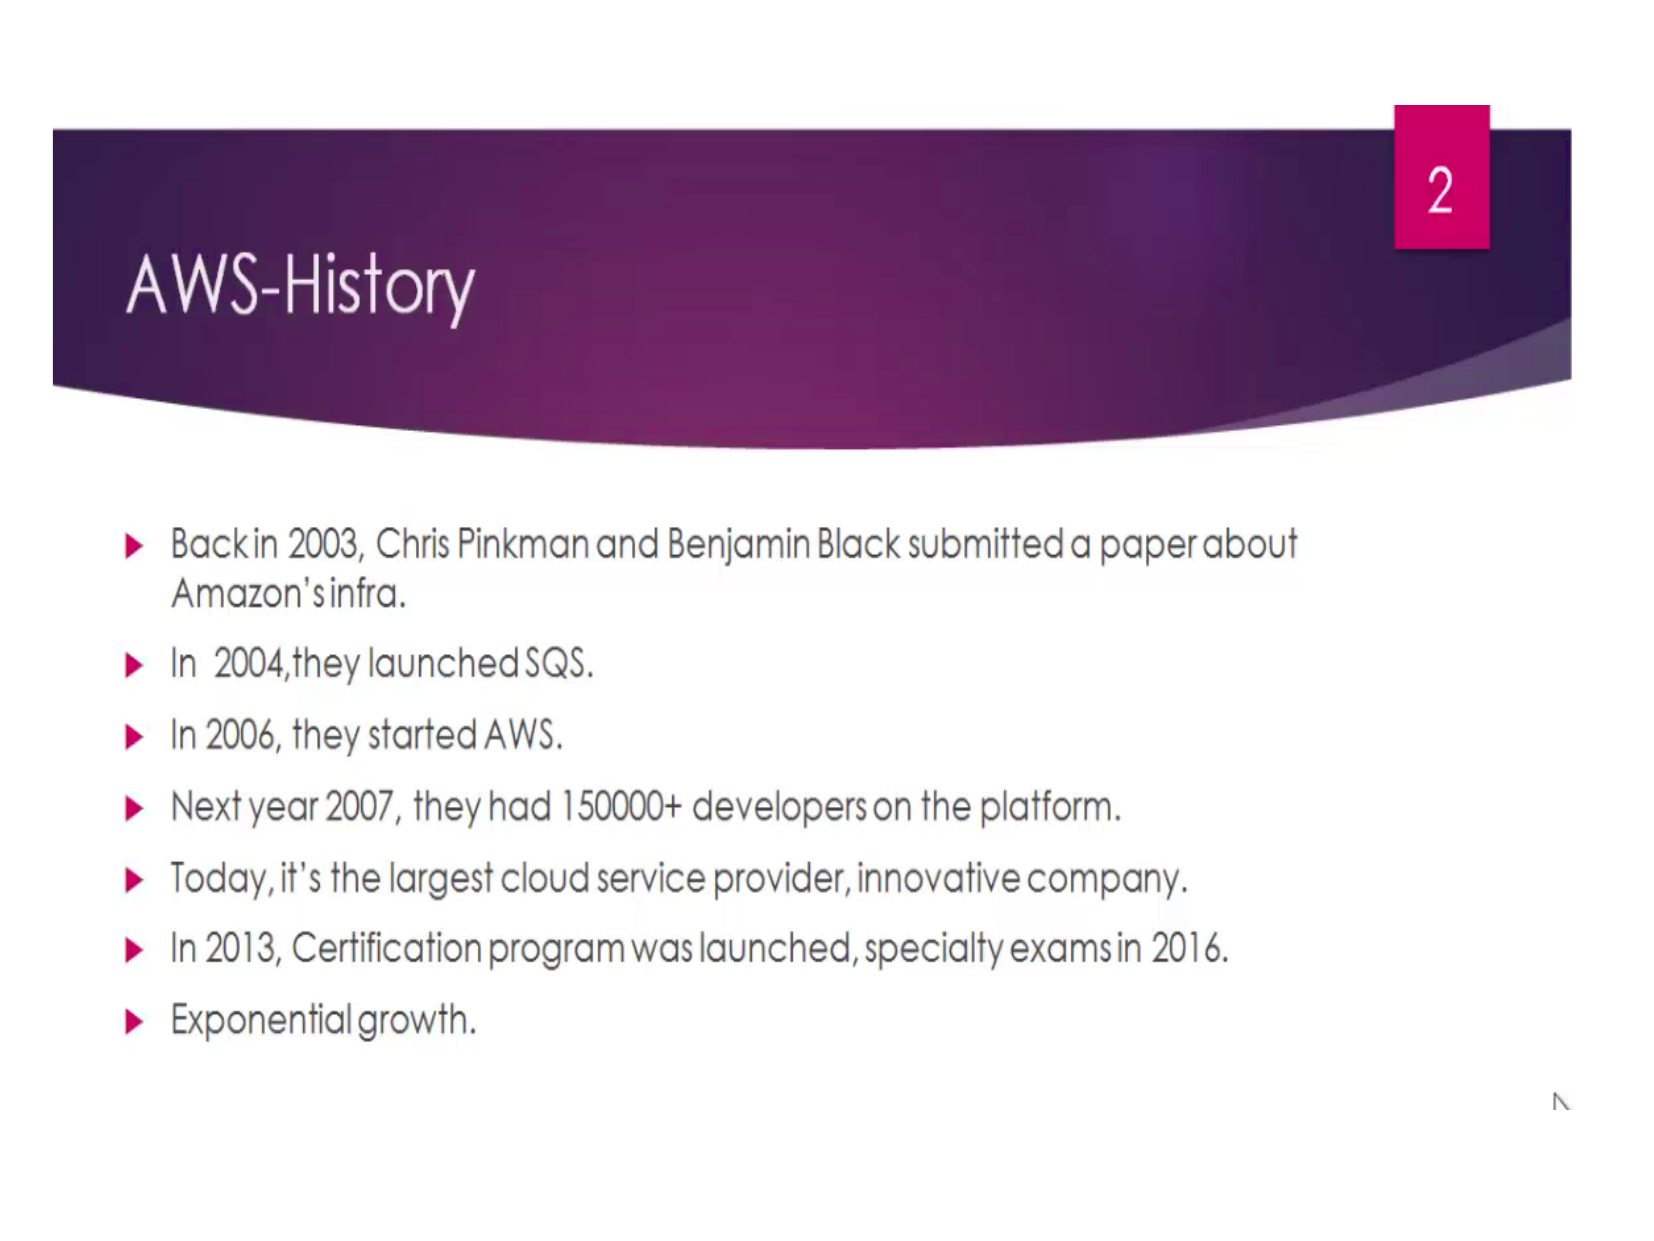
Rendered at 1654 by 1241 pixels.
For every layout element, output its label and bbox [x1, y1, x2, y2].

picture [52, 105, 1591, 1110]
